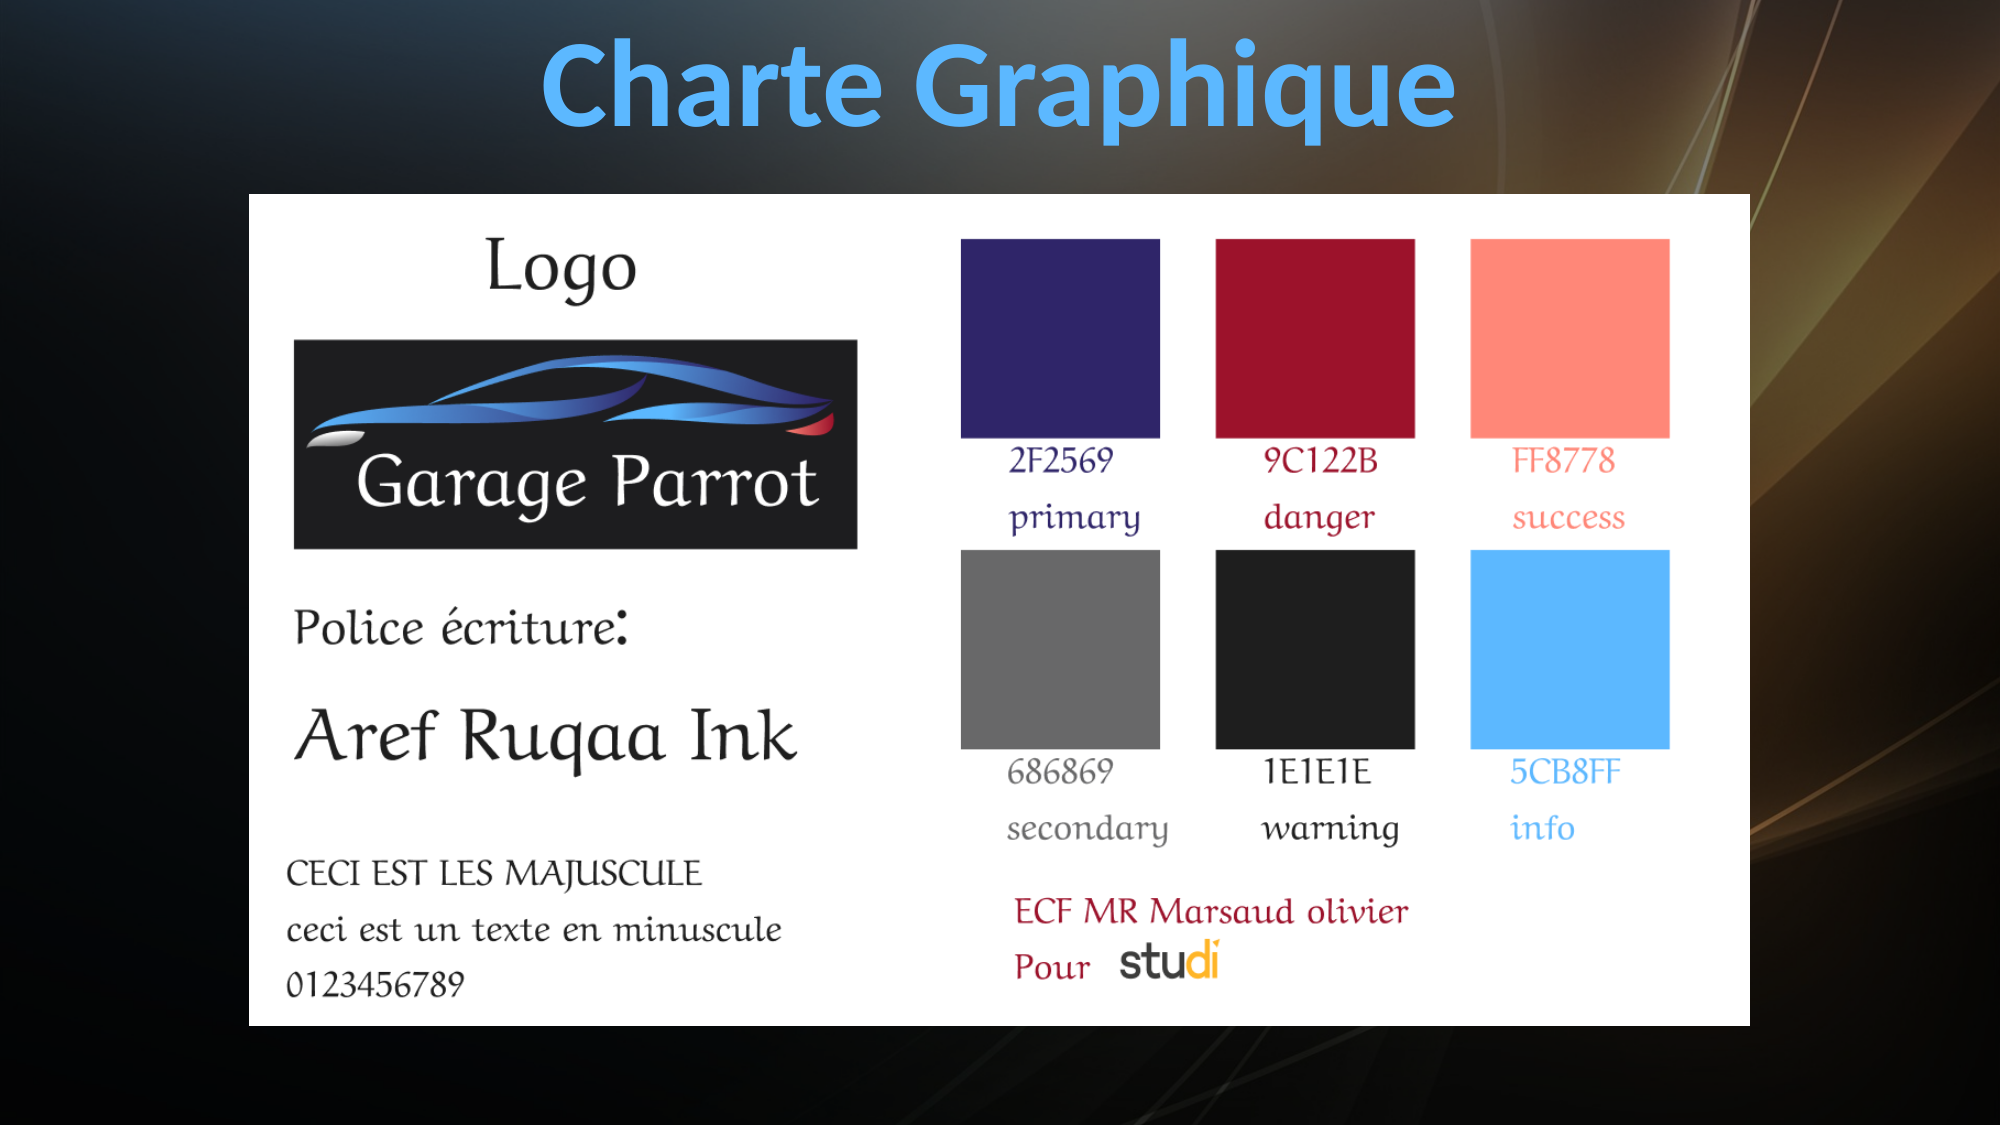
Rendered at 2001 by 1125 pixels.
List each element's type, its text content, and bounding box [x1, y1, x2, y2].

subtitle Charte Graphique [249, 10, 1750, 194]
picture [0, 0, 2000, 1125]
